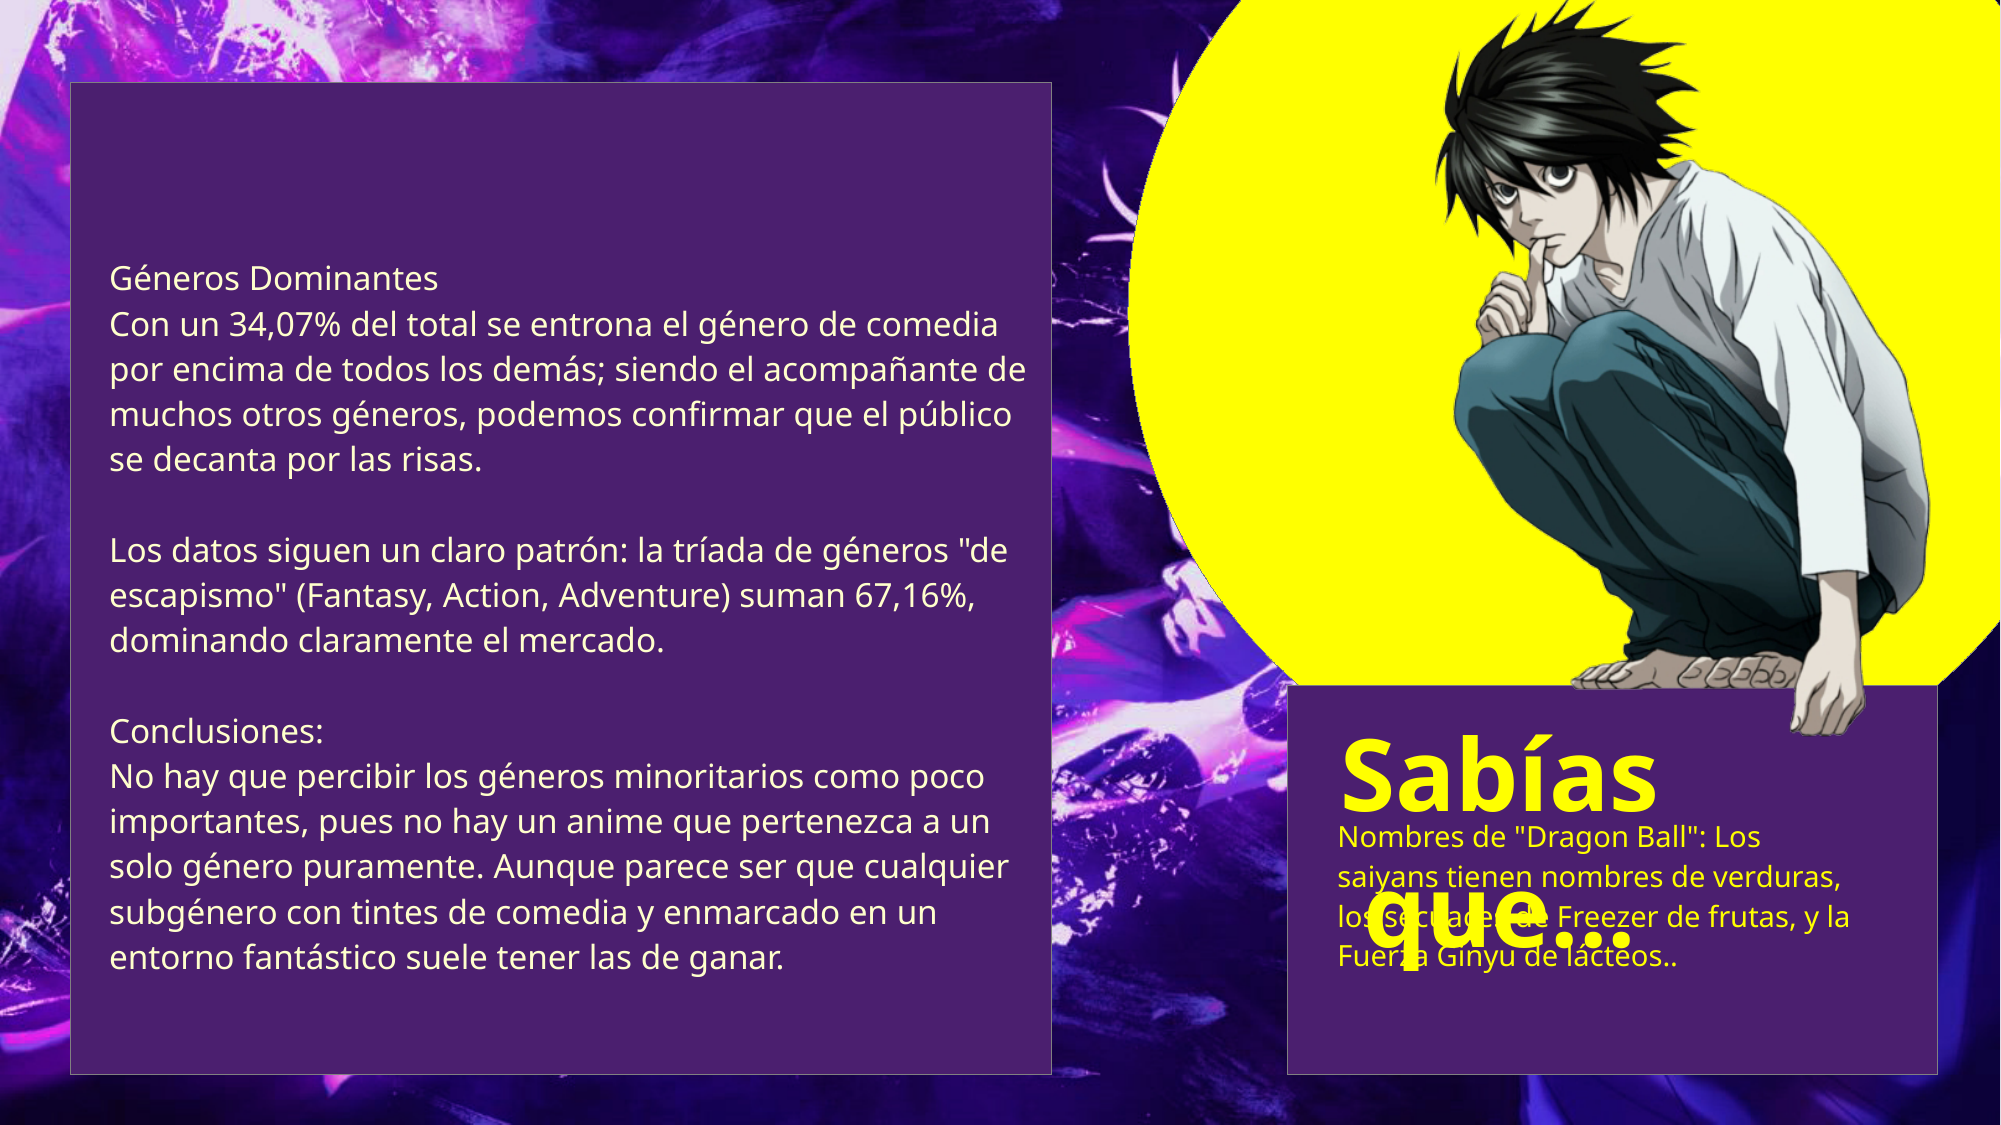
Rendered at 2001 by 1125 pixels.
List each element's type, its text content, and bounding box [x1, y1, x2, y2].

text_box Nombres de "Dragon Ball": Los saiyans tienen nombres de verduras, los secuaces de Freezer de frutas, y la Fuerza Ginyu de lácteos.. [1322, 809, 1867, 1022]
picture [0, 0, 2001, 1125]
text_box [1287, 786, 1938, 1075]
text_box Sabías que... [1310, 786, 1689, 830]
text_box Géneros Dominantes Con un 34,07% del total se entrona el género de comedia por encima de todos los demás; siendo el acompañante de muchos otros géneros, podemos confirmar que el público se decanta por las risas. Los datos siguen un claro patrón: la tríada de géneros "de escapismo" (Fantasy, Action, Adventure) suman 67,16%, dominando claramente el mercado. Conclusiones: No hay que percibir los géneros minoritarios como poco importantes, pues no hay un anime que pertenezca a un solo género puramente. Aunque parece ser que cualquier subgénero con tintes de comedia y enmarcado en un entorno fantástico suele tener las de ganar. [94, 248, 1052, 1125]
text_box [1127, 103, 1175, 523]
text_box [70, 82, 1052, 1075]
